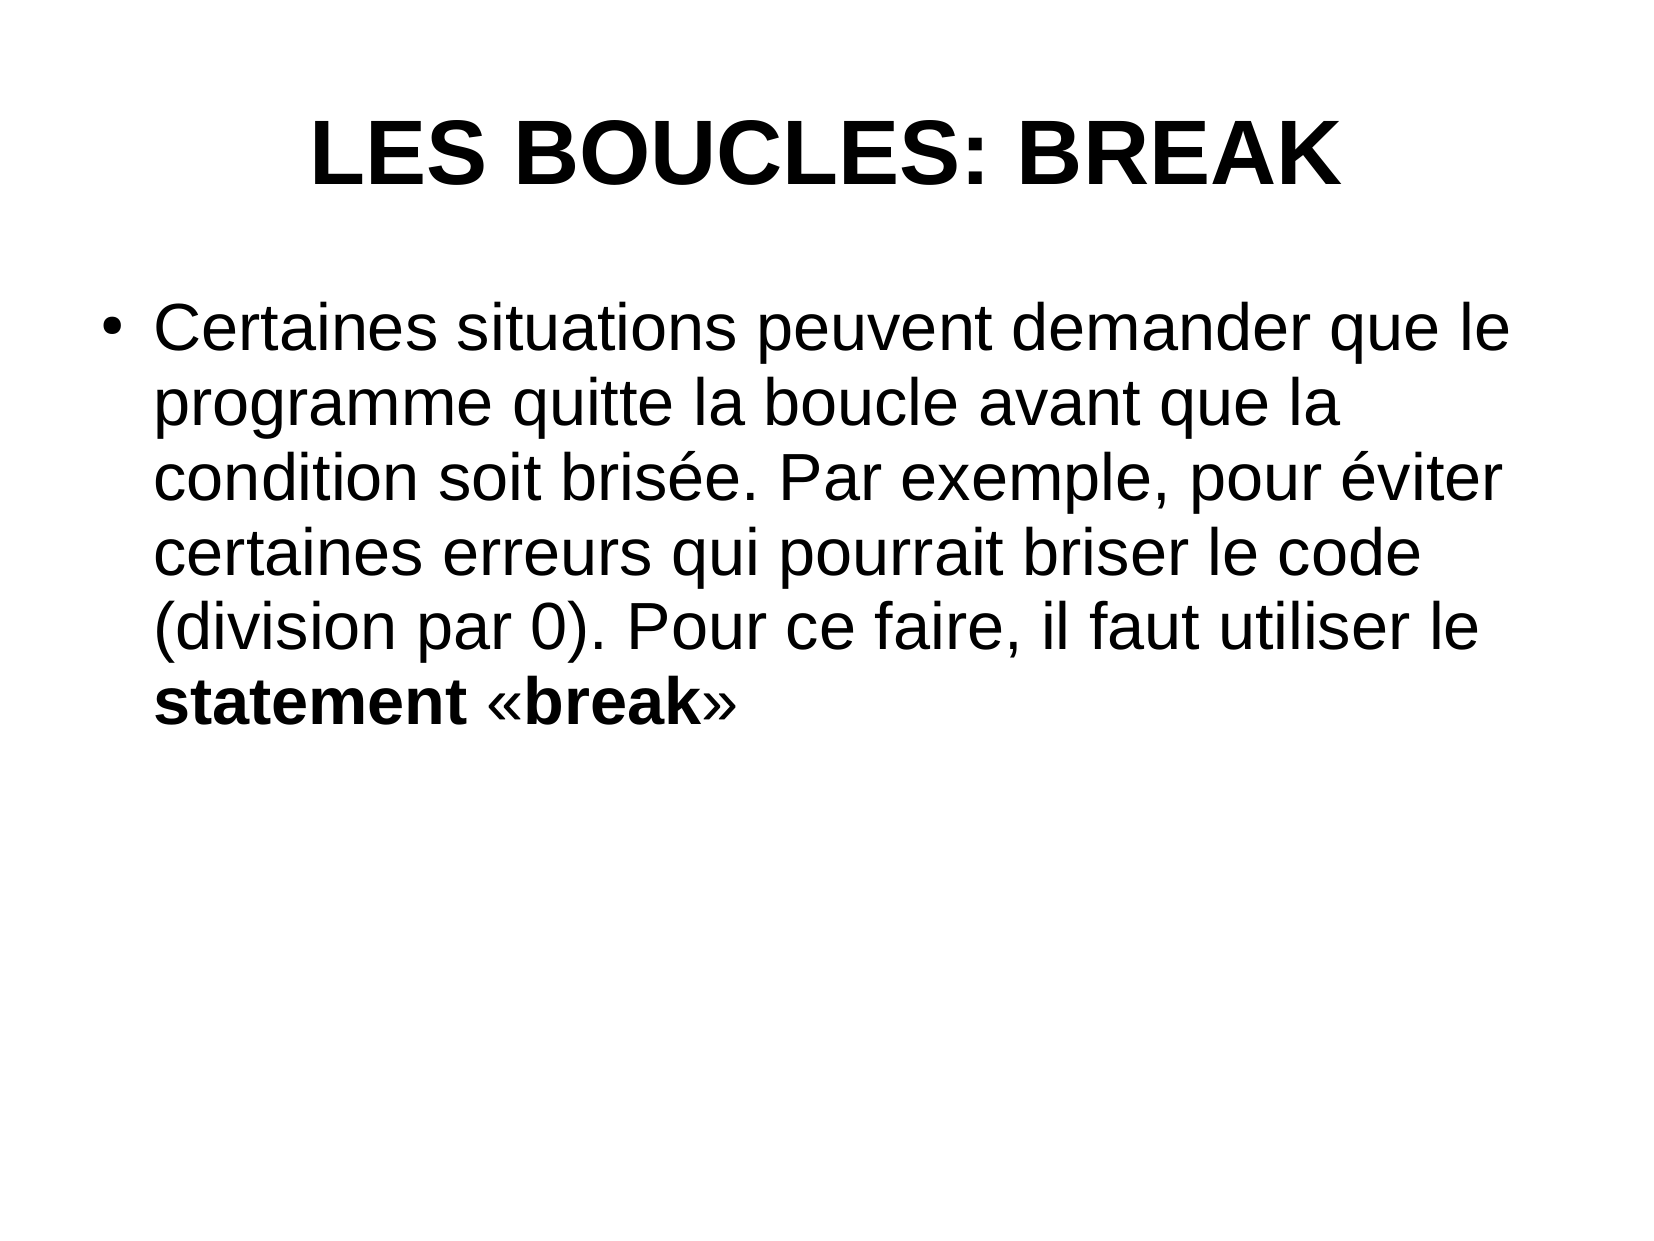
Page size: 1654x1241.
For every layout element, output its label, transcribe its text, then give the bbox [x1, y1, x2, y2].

list Certaines situations peuvent demander que le programme quitte la boucle avant que la condition soit brisée. Par exemple, pour éviter certaines erreurs qui pourrait briser le code (division par 0). Pour ce faire, il faut utiliser le statement «break» [82, 290, 1571, 1010]
title LES BOUCLES: BREAK [82, 49, 1571, 257]
